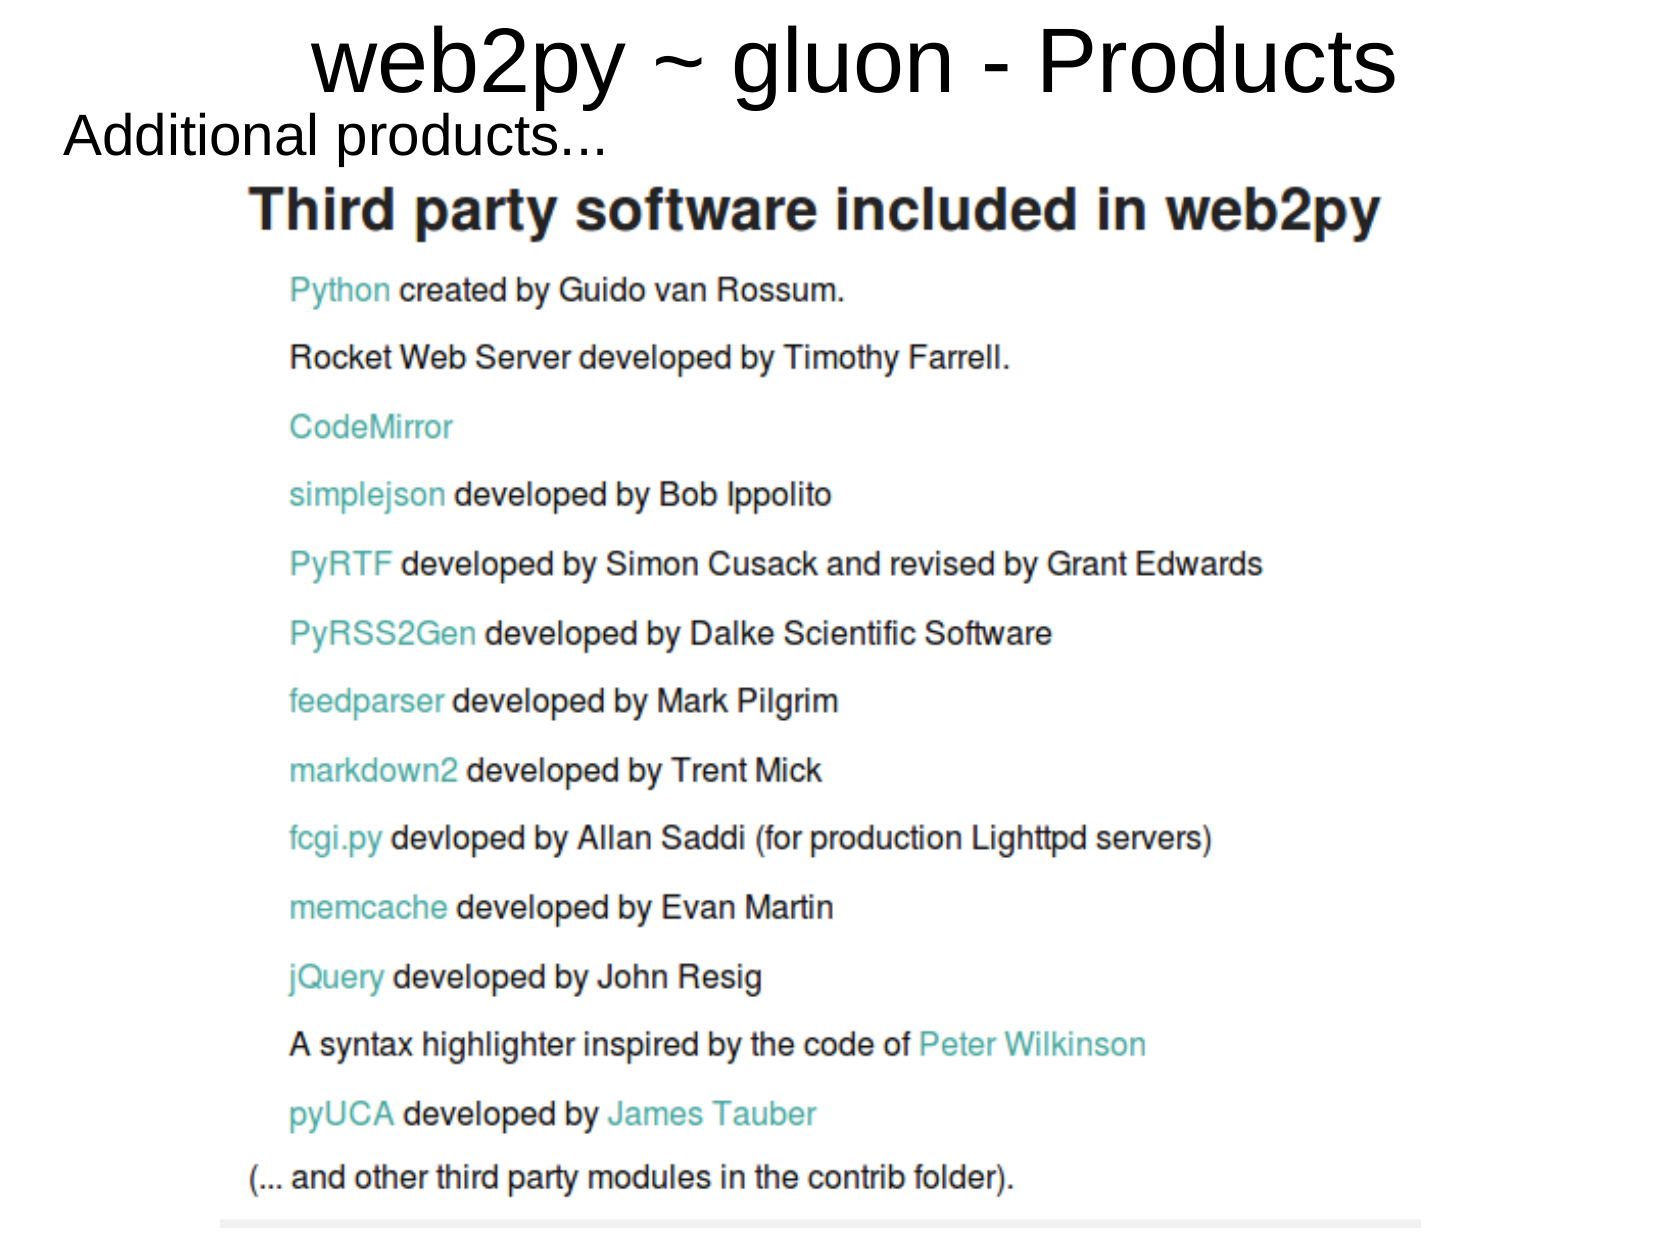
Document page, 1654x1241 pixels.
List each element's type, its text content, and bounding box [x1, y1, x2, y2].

title web2py ~ gluon - Products [111, 9, 1600, 102]
picture [220, 171, 1421, 1228]
title Additional products... [63, 102, 1627, 168]
